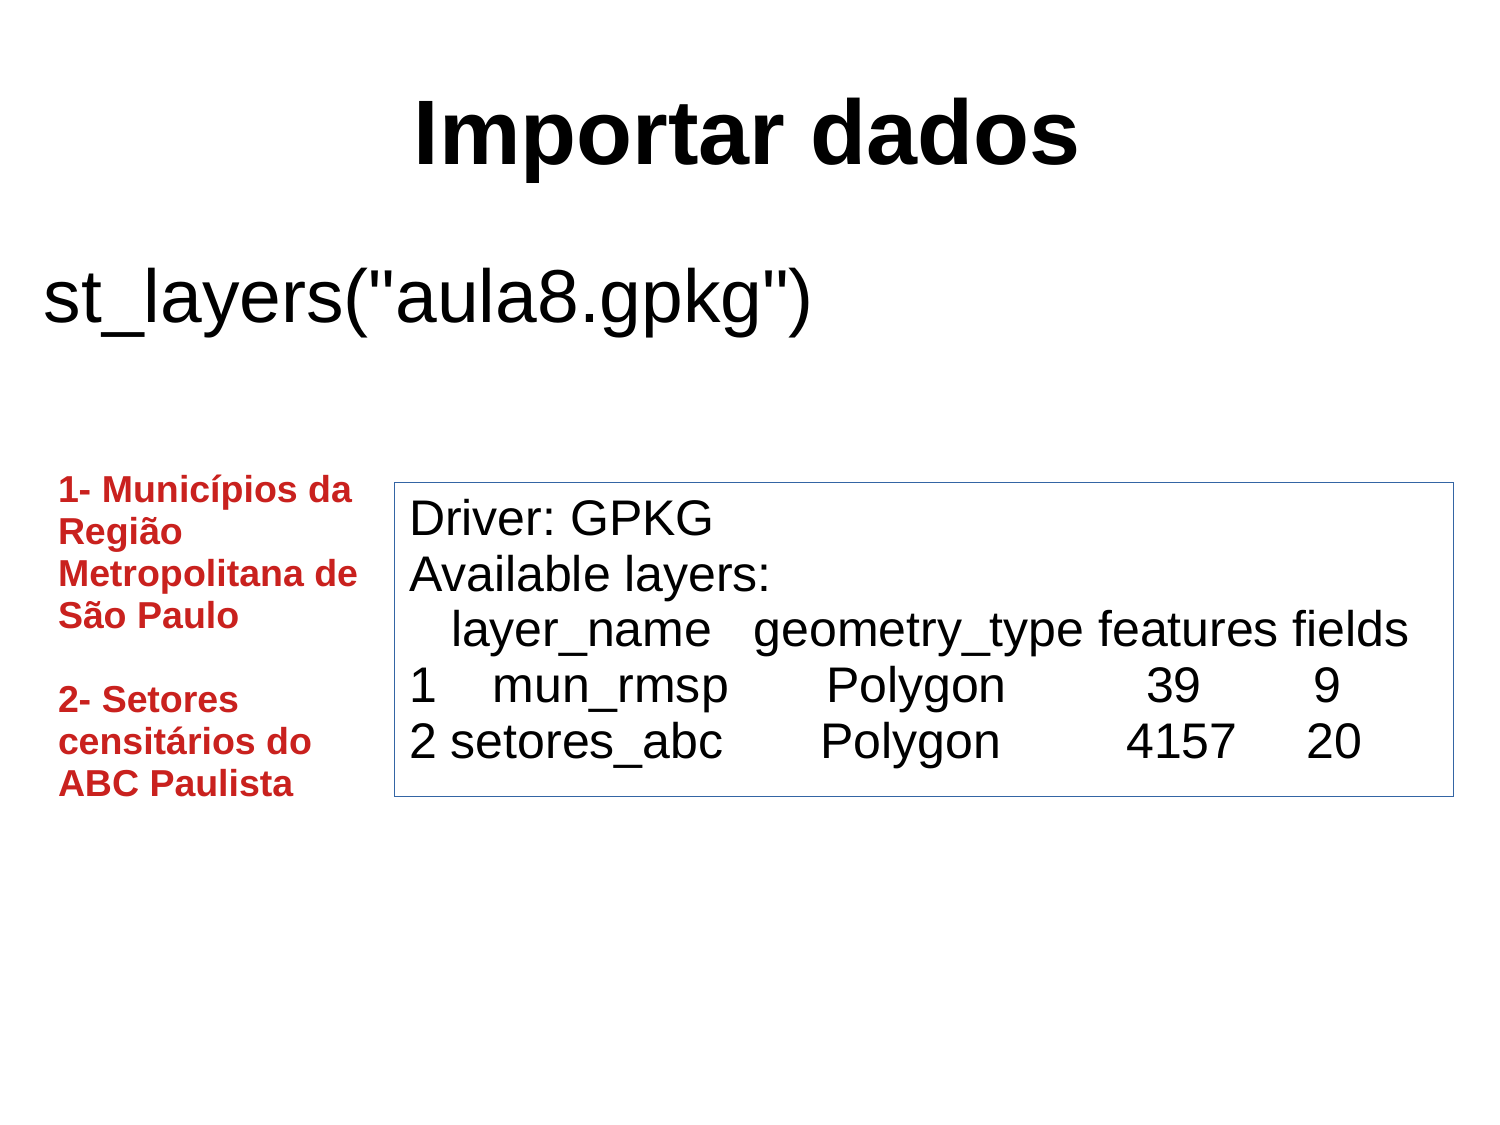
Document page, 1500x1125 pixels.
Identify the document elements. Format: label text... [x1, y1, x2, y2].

text_box 1- Municípios da Região Metropolitana de São Paulo 2- Setores censitários do ABC Paulista [43, 461, 406, 830]
title Importar dados [100, 72, 1395, 193]
list st_layers("aula8.gpkg") [43, 254, 1438, 425]
text_box Driver: GPKG Available layers: layer_name geometry_type features fields 1 mun_rmsp Polygon 39 9 2 setores_abc Polygon 4157 20 [406, 482, 1454, 797]
